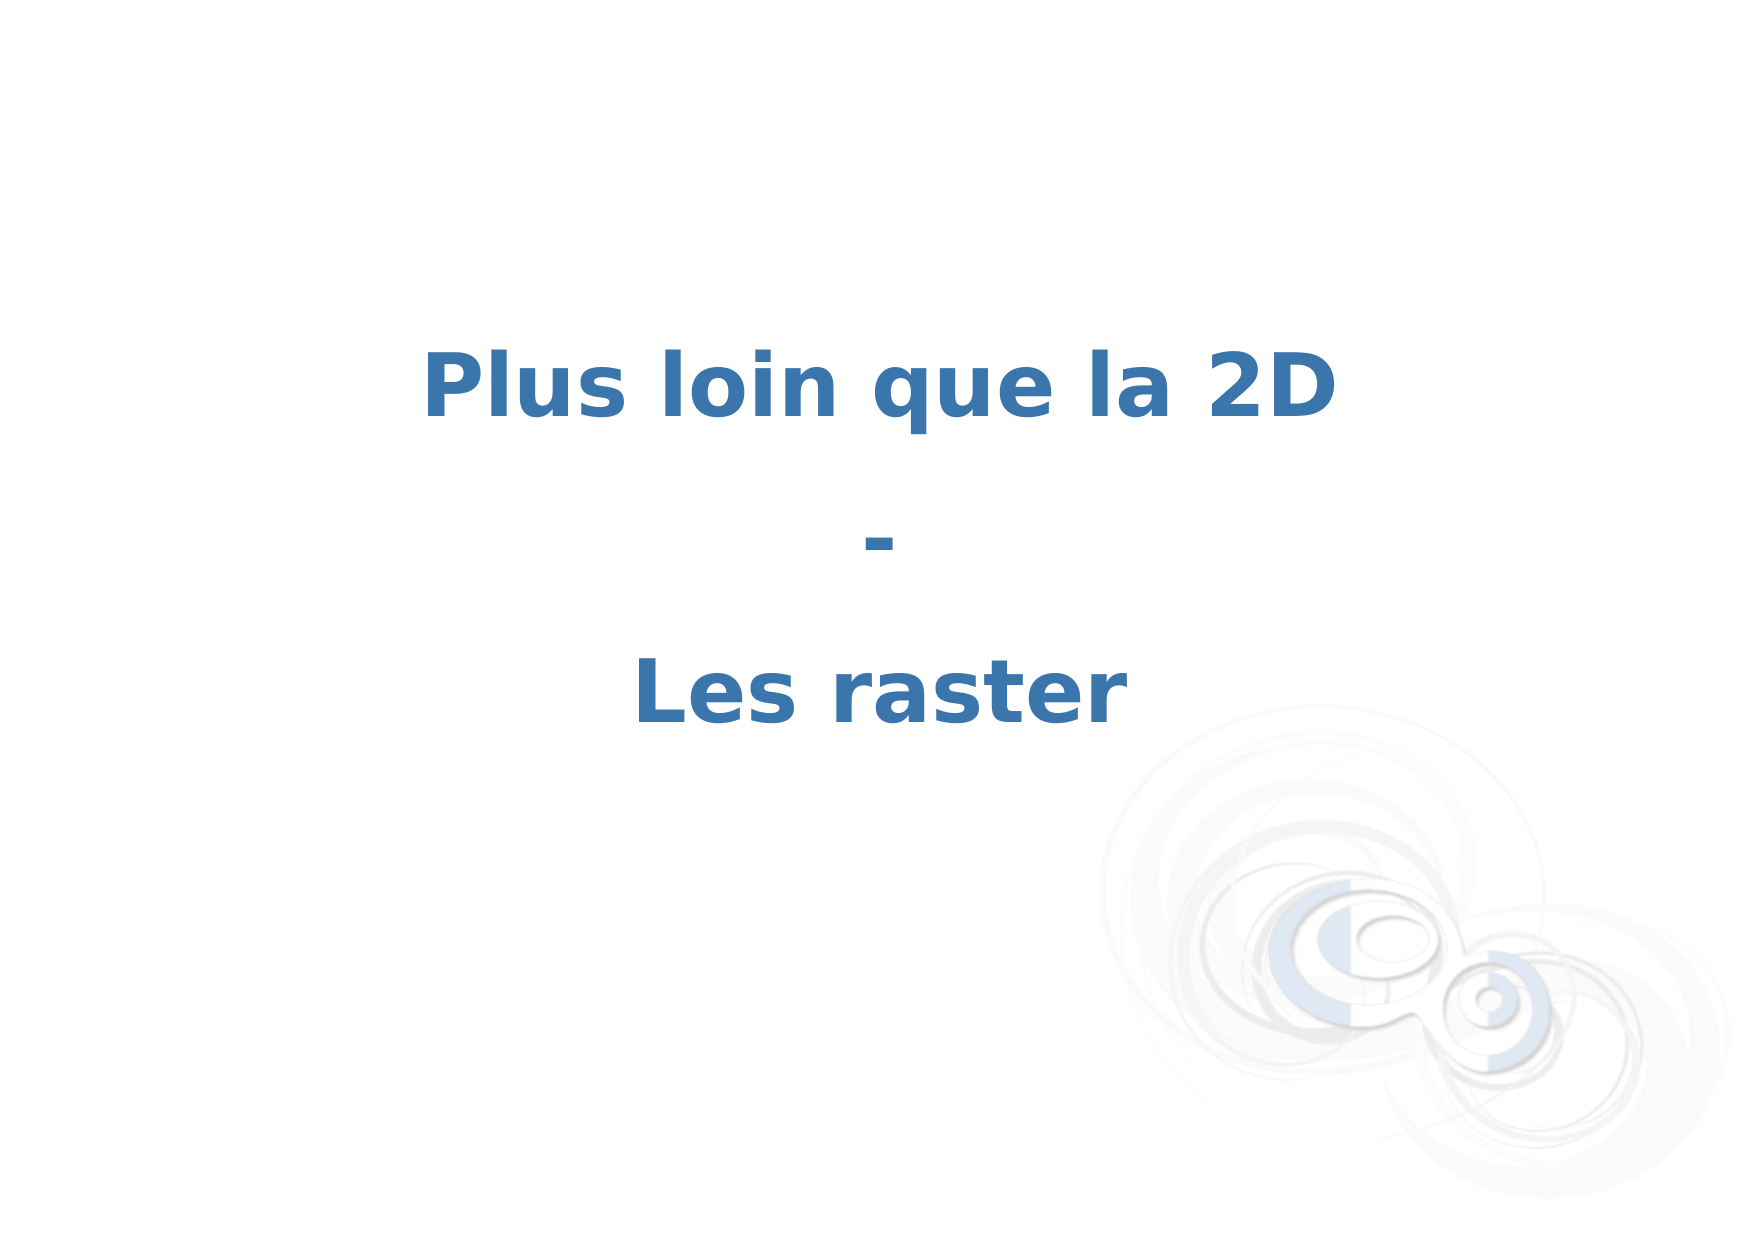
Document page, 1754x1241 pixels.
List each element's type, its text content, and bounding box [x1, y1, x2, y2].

title Plus loin que la 2D - Les raster [188, 259, 1571, 769]
list > Shapefile GUI (shp2pgsql) > GDAL/OGR > OSM (osm2pgsql, osmosis…) [1092, 679, 1754, 1241]
